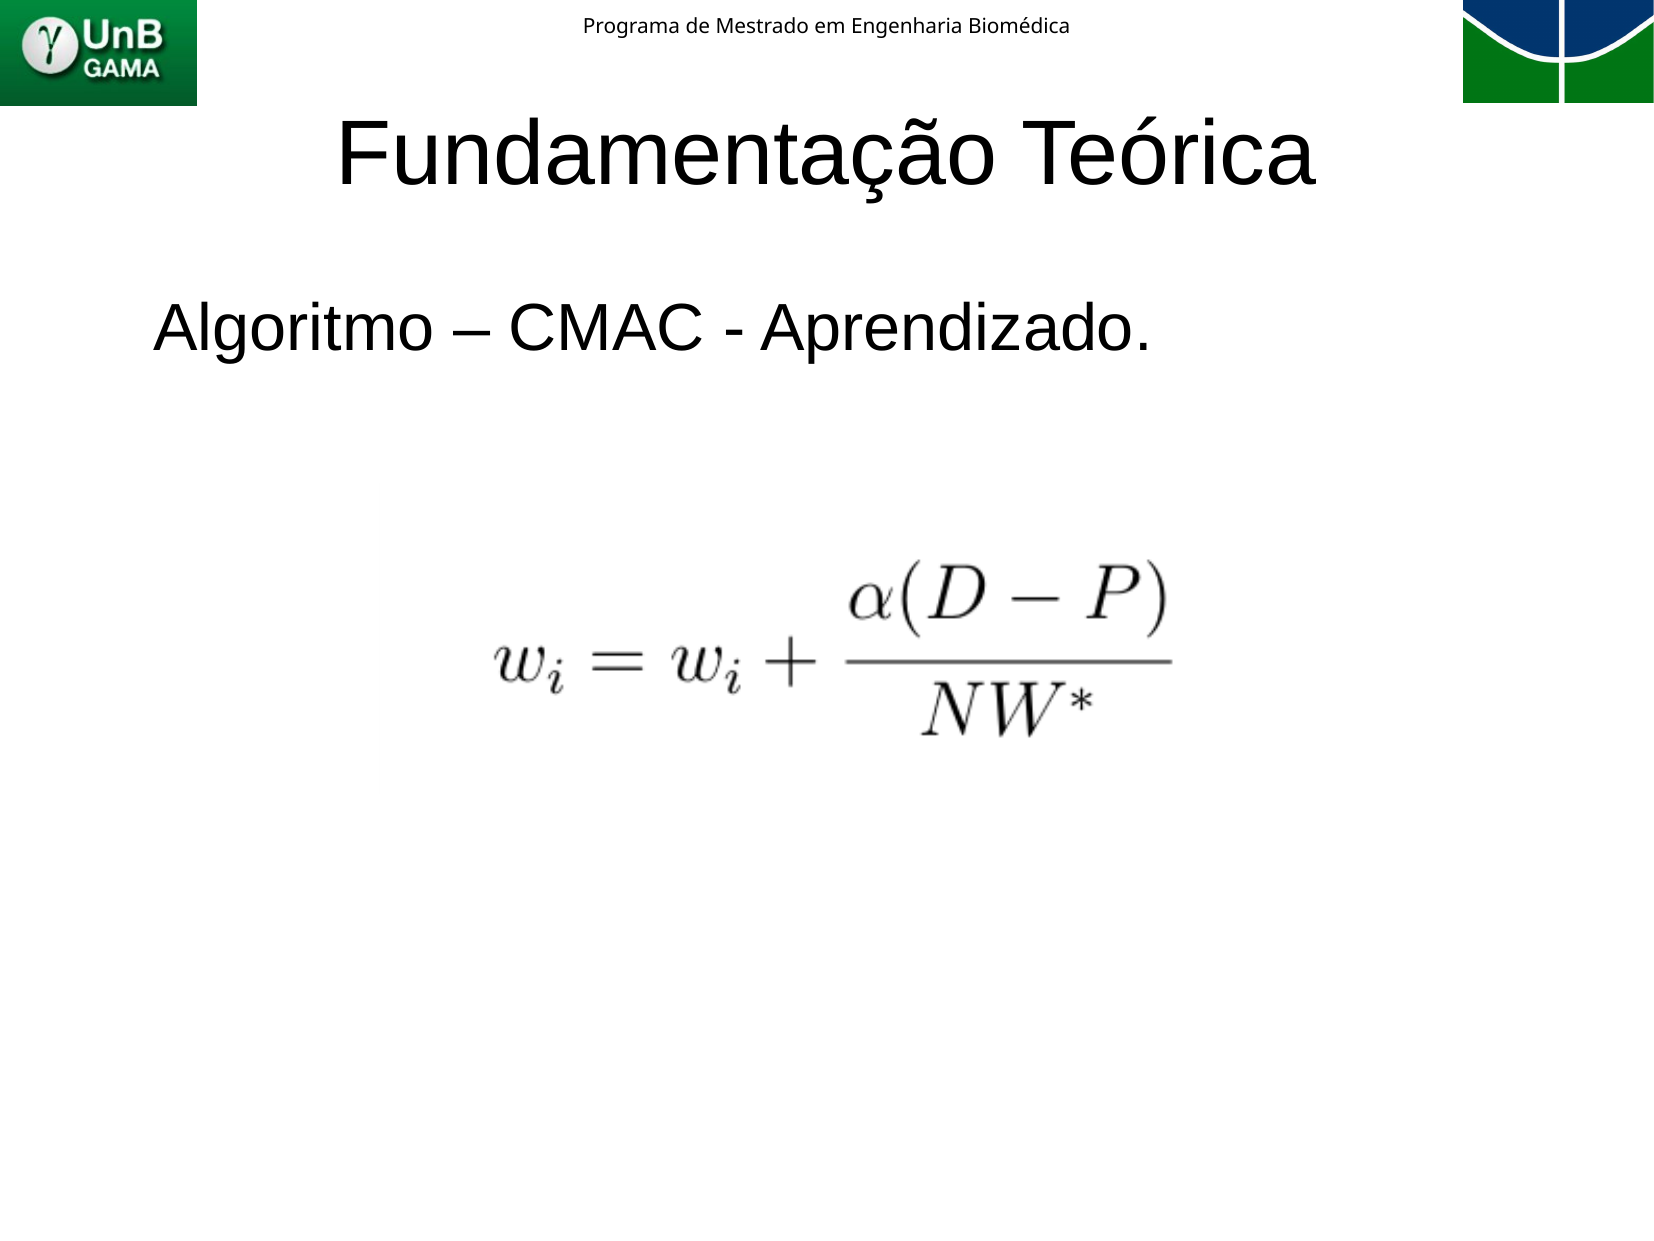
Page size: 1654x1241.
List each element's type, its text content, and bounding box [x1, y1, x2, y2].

picture [378, 483, 1323, 794]
picture [0, 0, 197, 106]
list Algoritmo – CMAC - Aprendizado. [82, 290, 1571, 1010]
picture [1463, 0, 1654, 103]
title Fundamentação Teórica [82, 49, 1571, 257]
